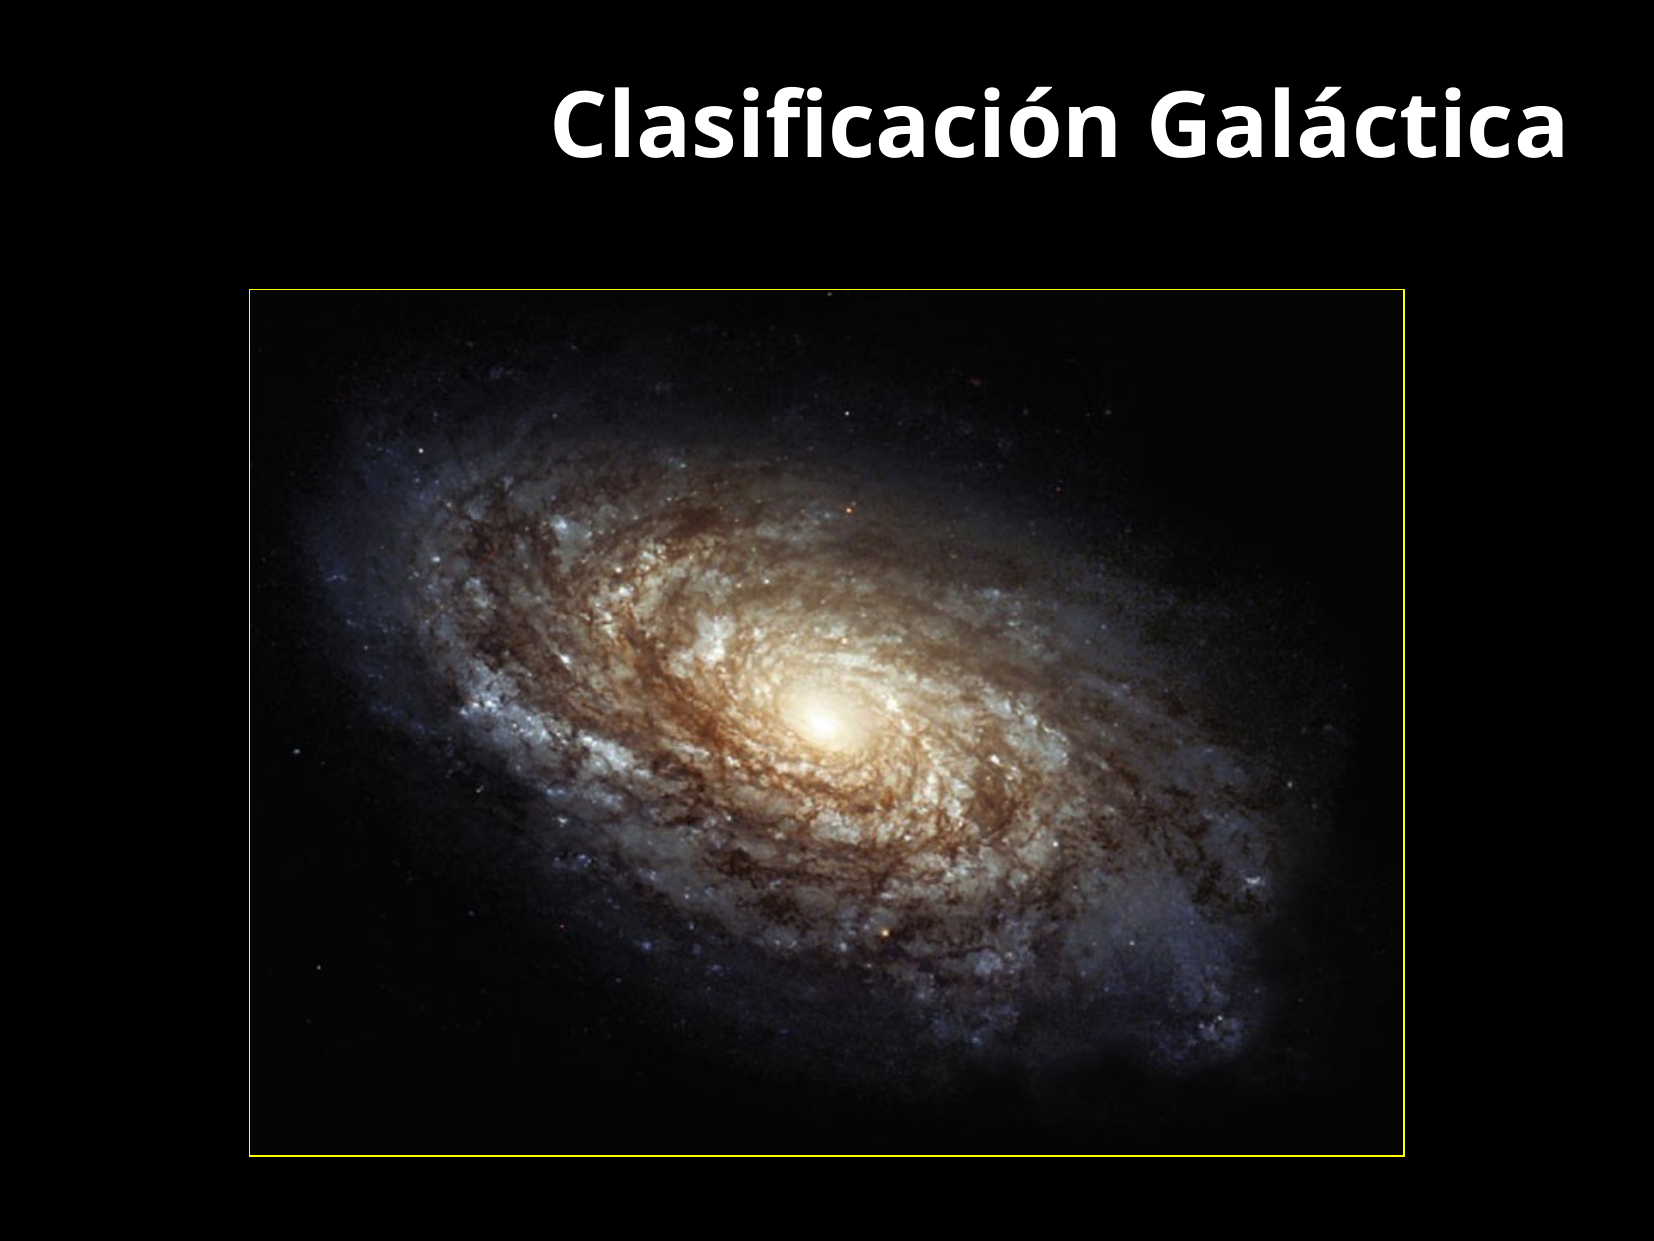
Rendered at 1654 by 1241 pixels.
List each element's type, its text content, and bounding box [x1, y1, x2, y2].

picture [250, 290, 1404, 1156]
title Clasificación Galáctica [82, 49, 1571, 196]
